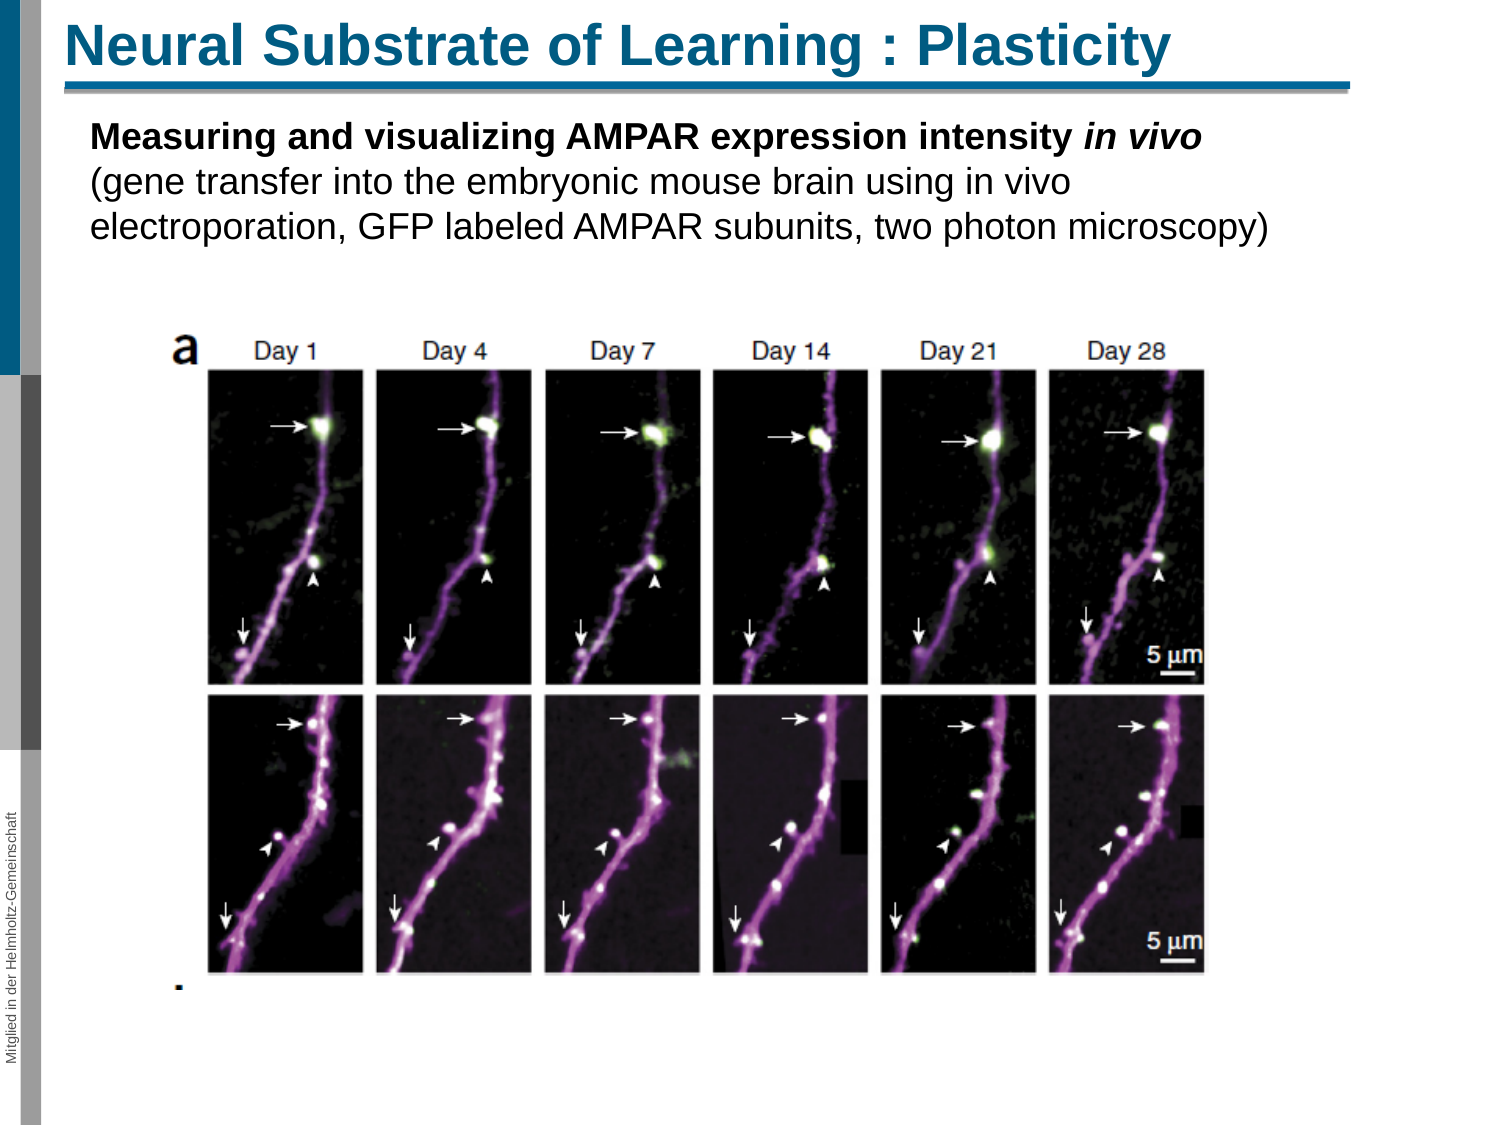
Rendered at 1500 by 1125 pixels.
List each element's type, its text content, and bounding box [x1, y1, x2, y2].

picture [147, 324, 1231, 991]
text_box Measuring and visualizing AMPAR expression intensity in vivo (gene transfer into the embryonic mouse brain using in vivo electroporation, GFP labeled AMPAR subunits, two photon microscopy) [75, 104, 1315, 442]
text_box Neural Substrate of Learning : Plasticity [64, 7, 1440, 102]
